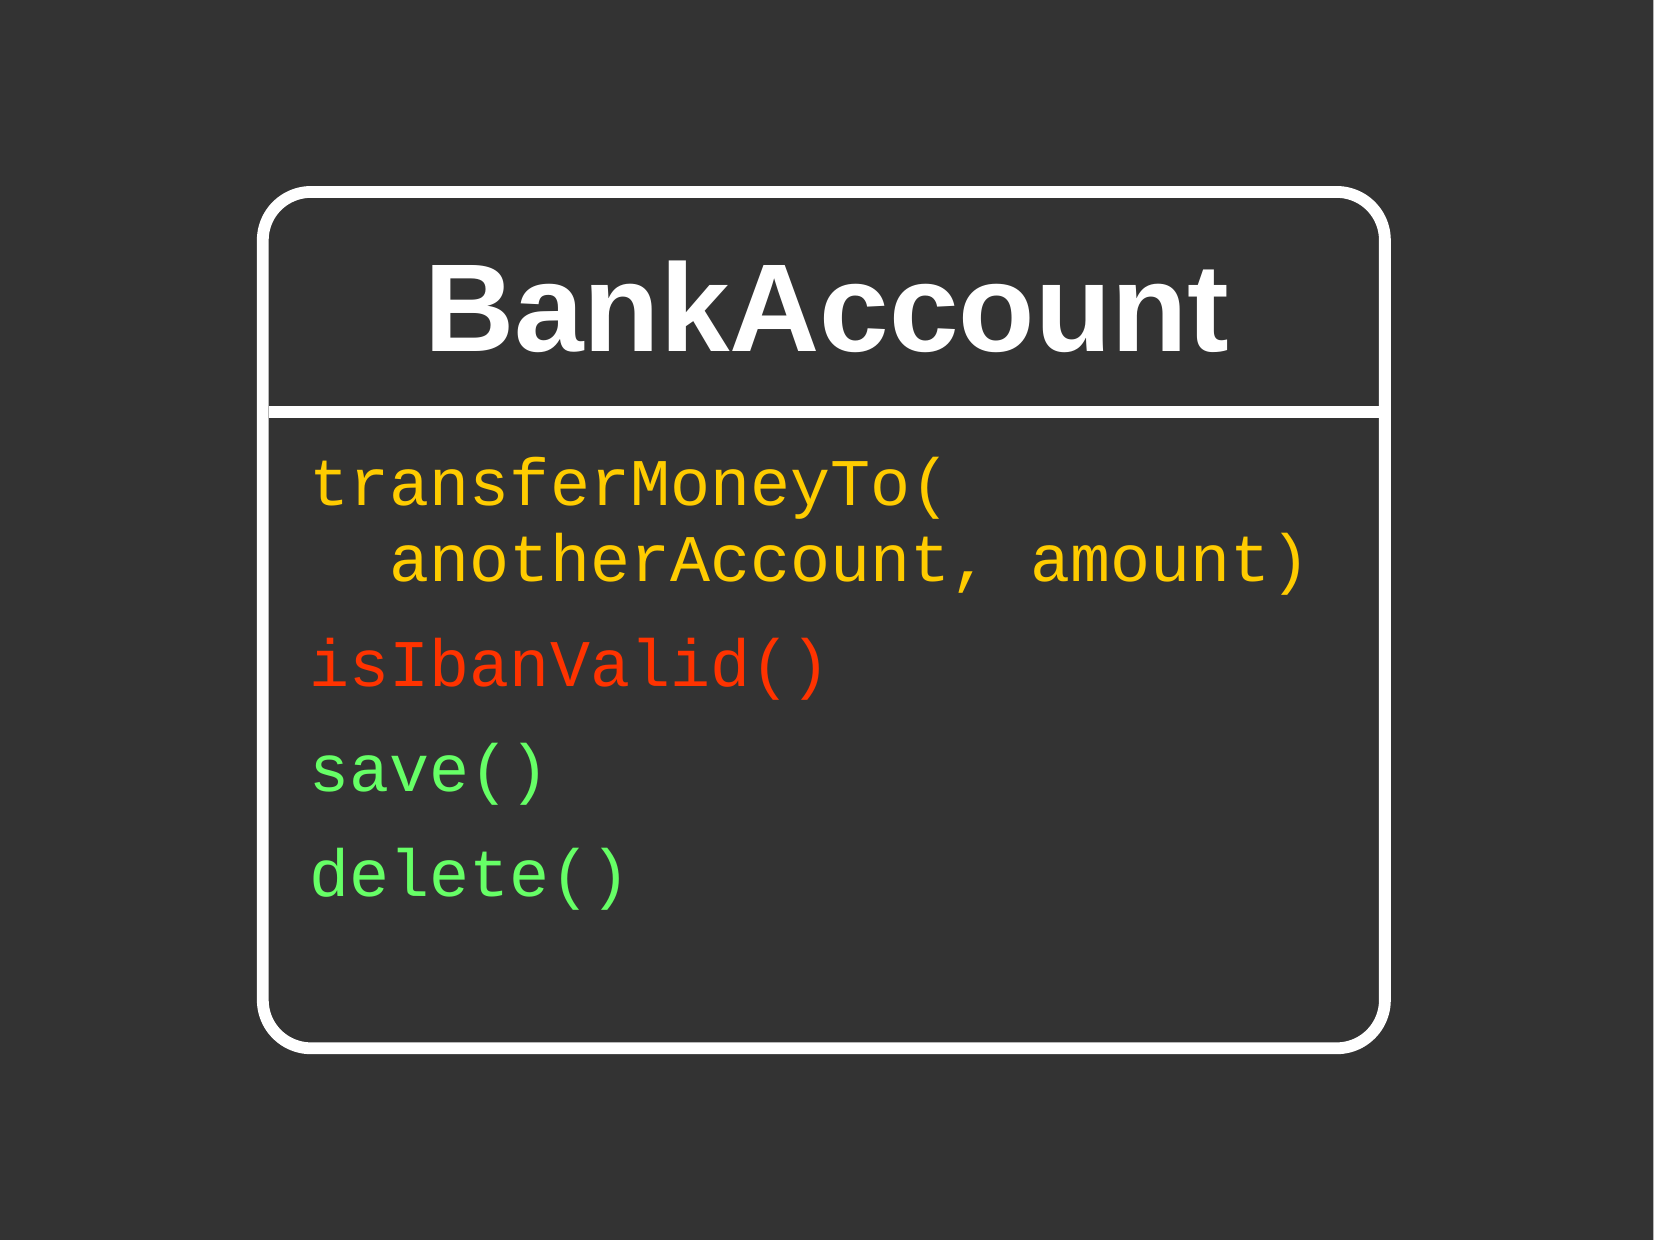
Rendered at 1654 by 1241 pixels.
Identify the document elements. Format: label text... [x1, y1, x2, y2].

text_box transferMoneyTo( anotherAccount, amount) isIbanValid() save() delete() [295, 442, 1359, 927]
text_box [262, 191, 1385, 1049]
text_box BankAccount [369, 230, 1285, 385]
